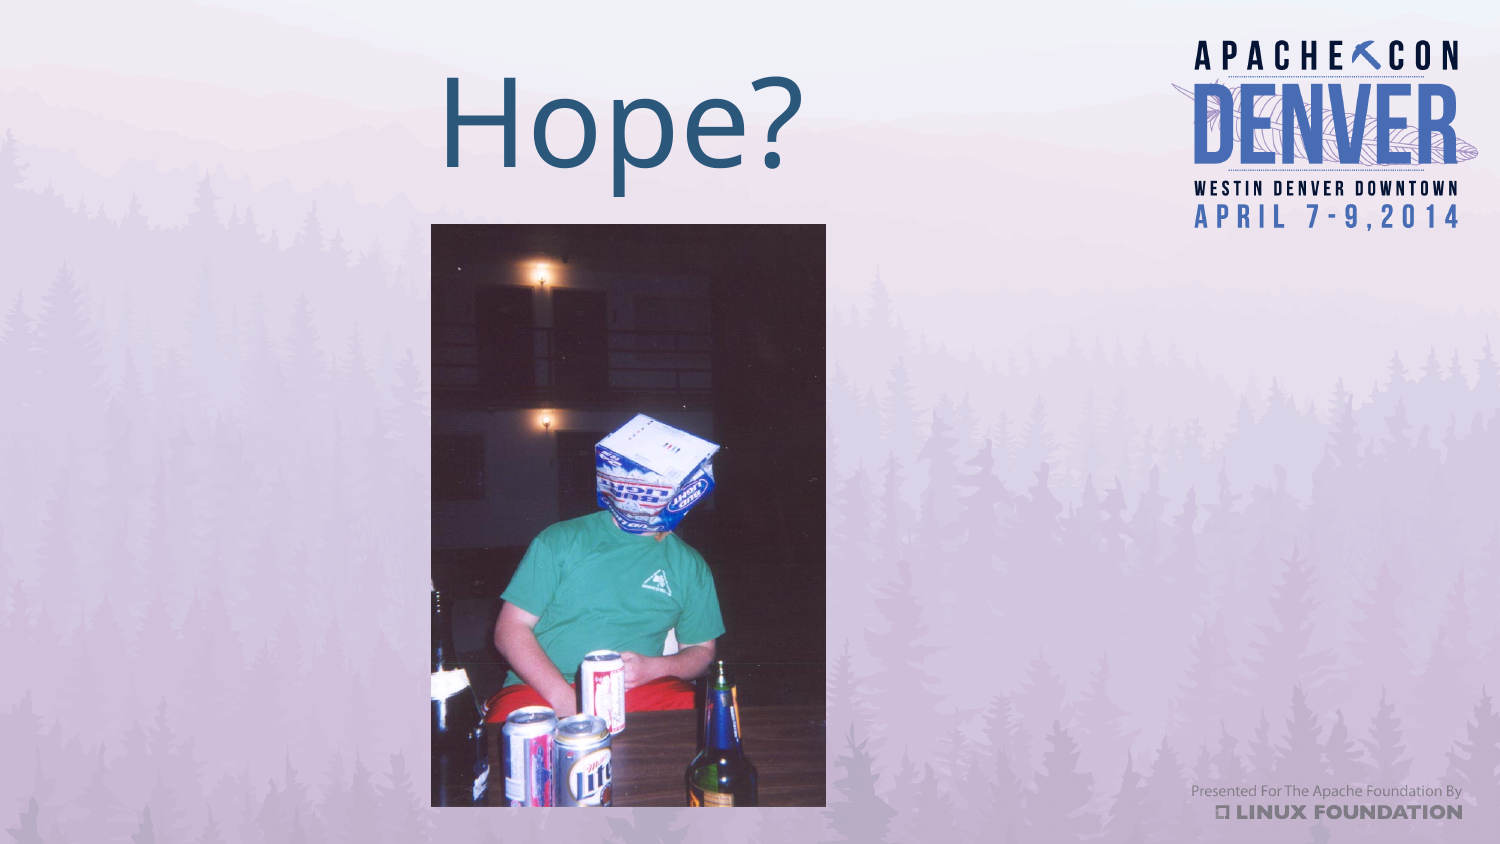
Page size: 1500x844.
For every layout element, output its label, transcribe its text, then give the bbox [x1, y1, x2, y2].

text_box Hope? [420, 35, 901, 136]
picture [0, 0, 1500, 844]
